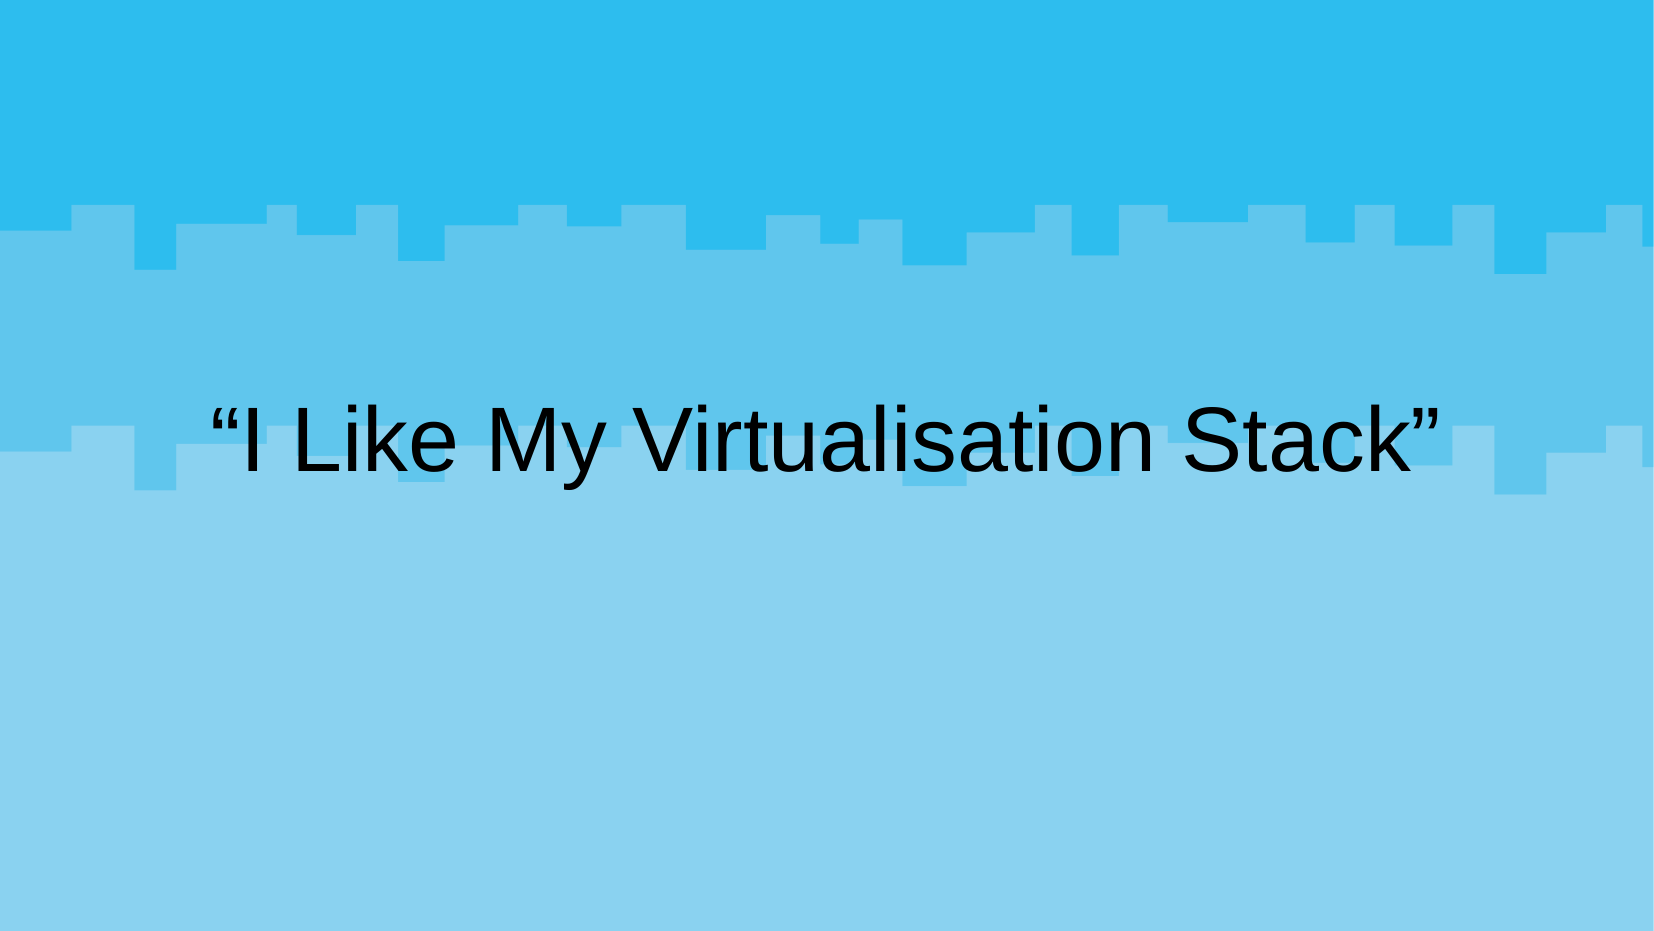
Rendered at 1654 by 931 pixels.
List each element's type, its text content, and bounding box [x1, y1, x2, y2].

picture [0, 0, 1654, 931]
title “I Like My Virtualisation Stack” [82, 361, 1571, 518]
